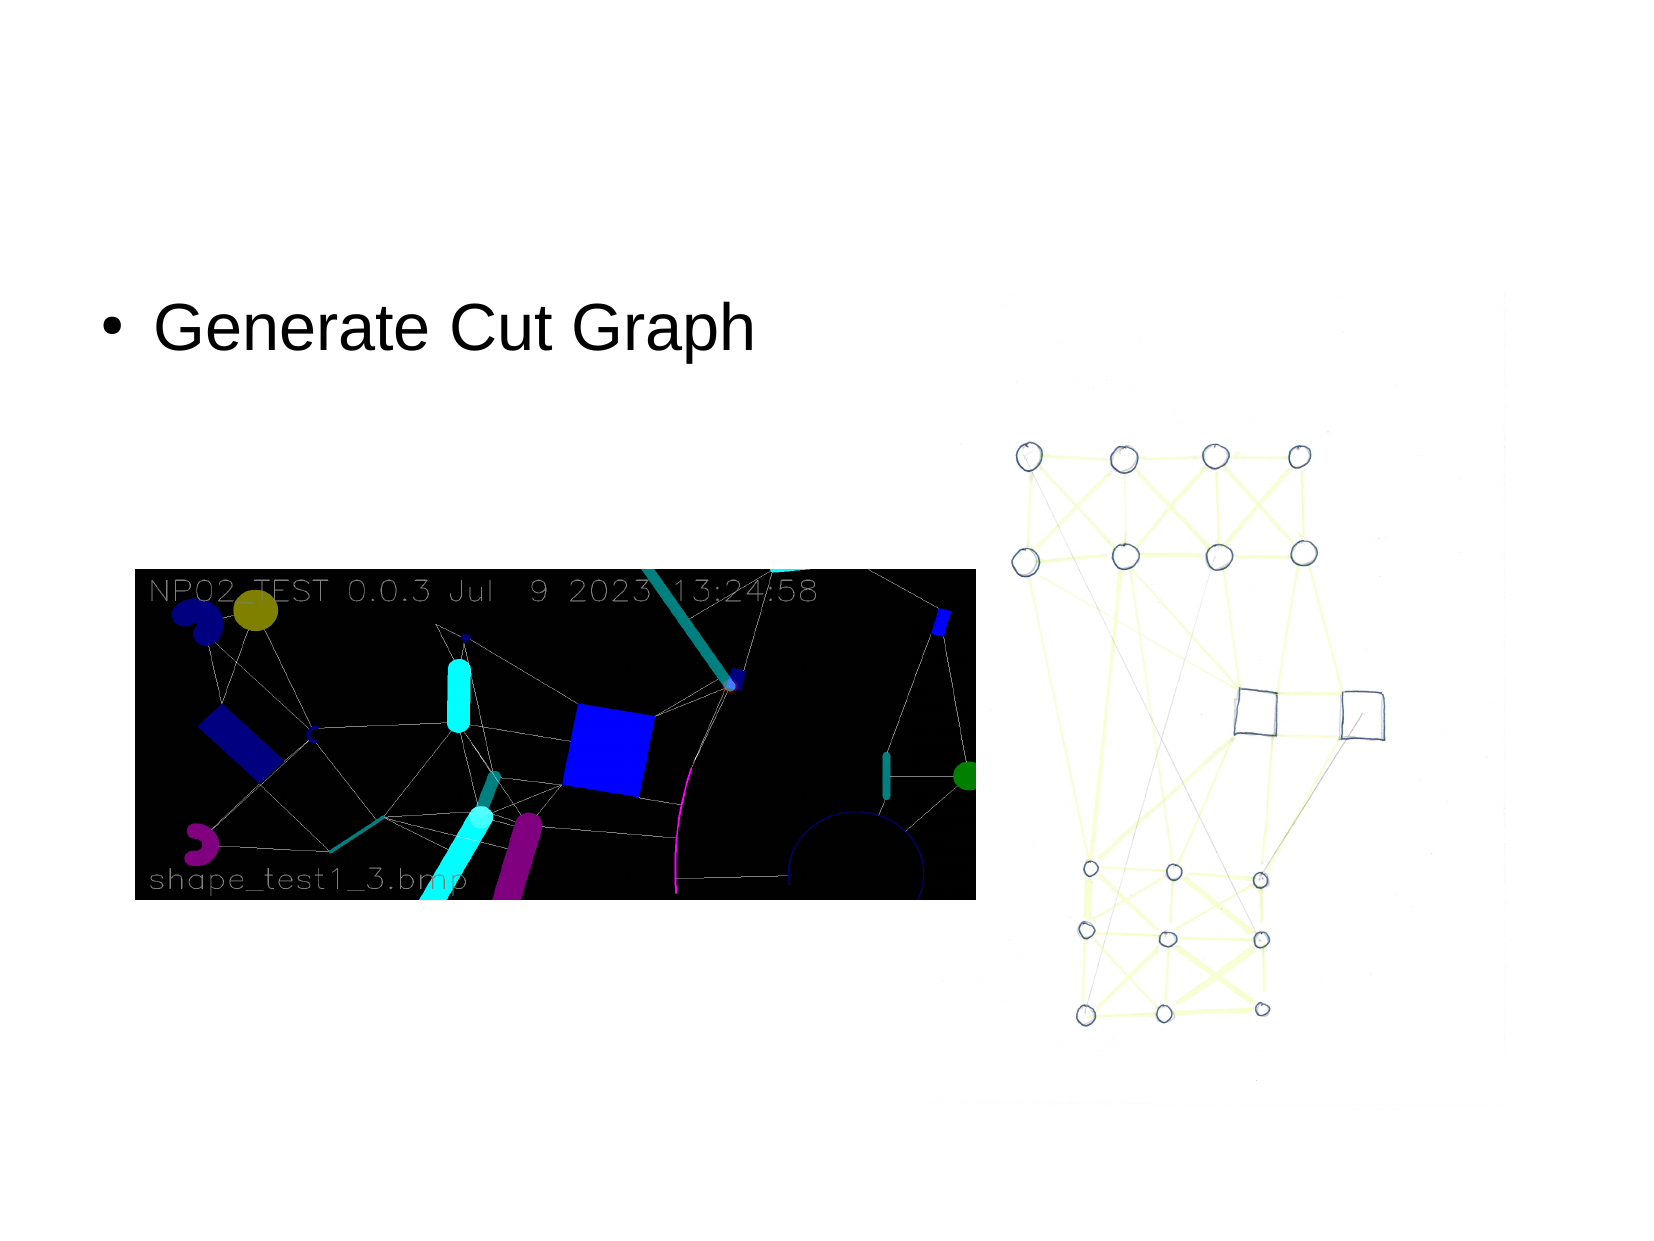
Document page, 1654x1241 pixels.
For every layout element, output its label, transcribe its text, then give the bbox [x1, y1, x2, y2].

list Generate Cut Graph [82, 290, 809, 1109]
picture [135, 290, 1506, 1109]
